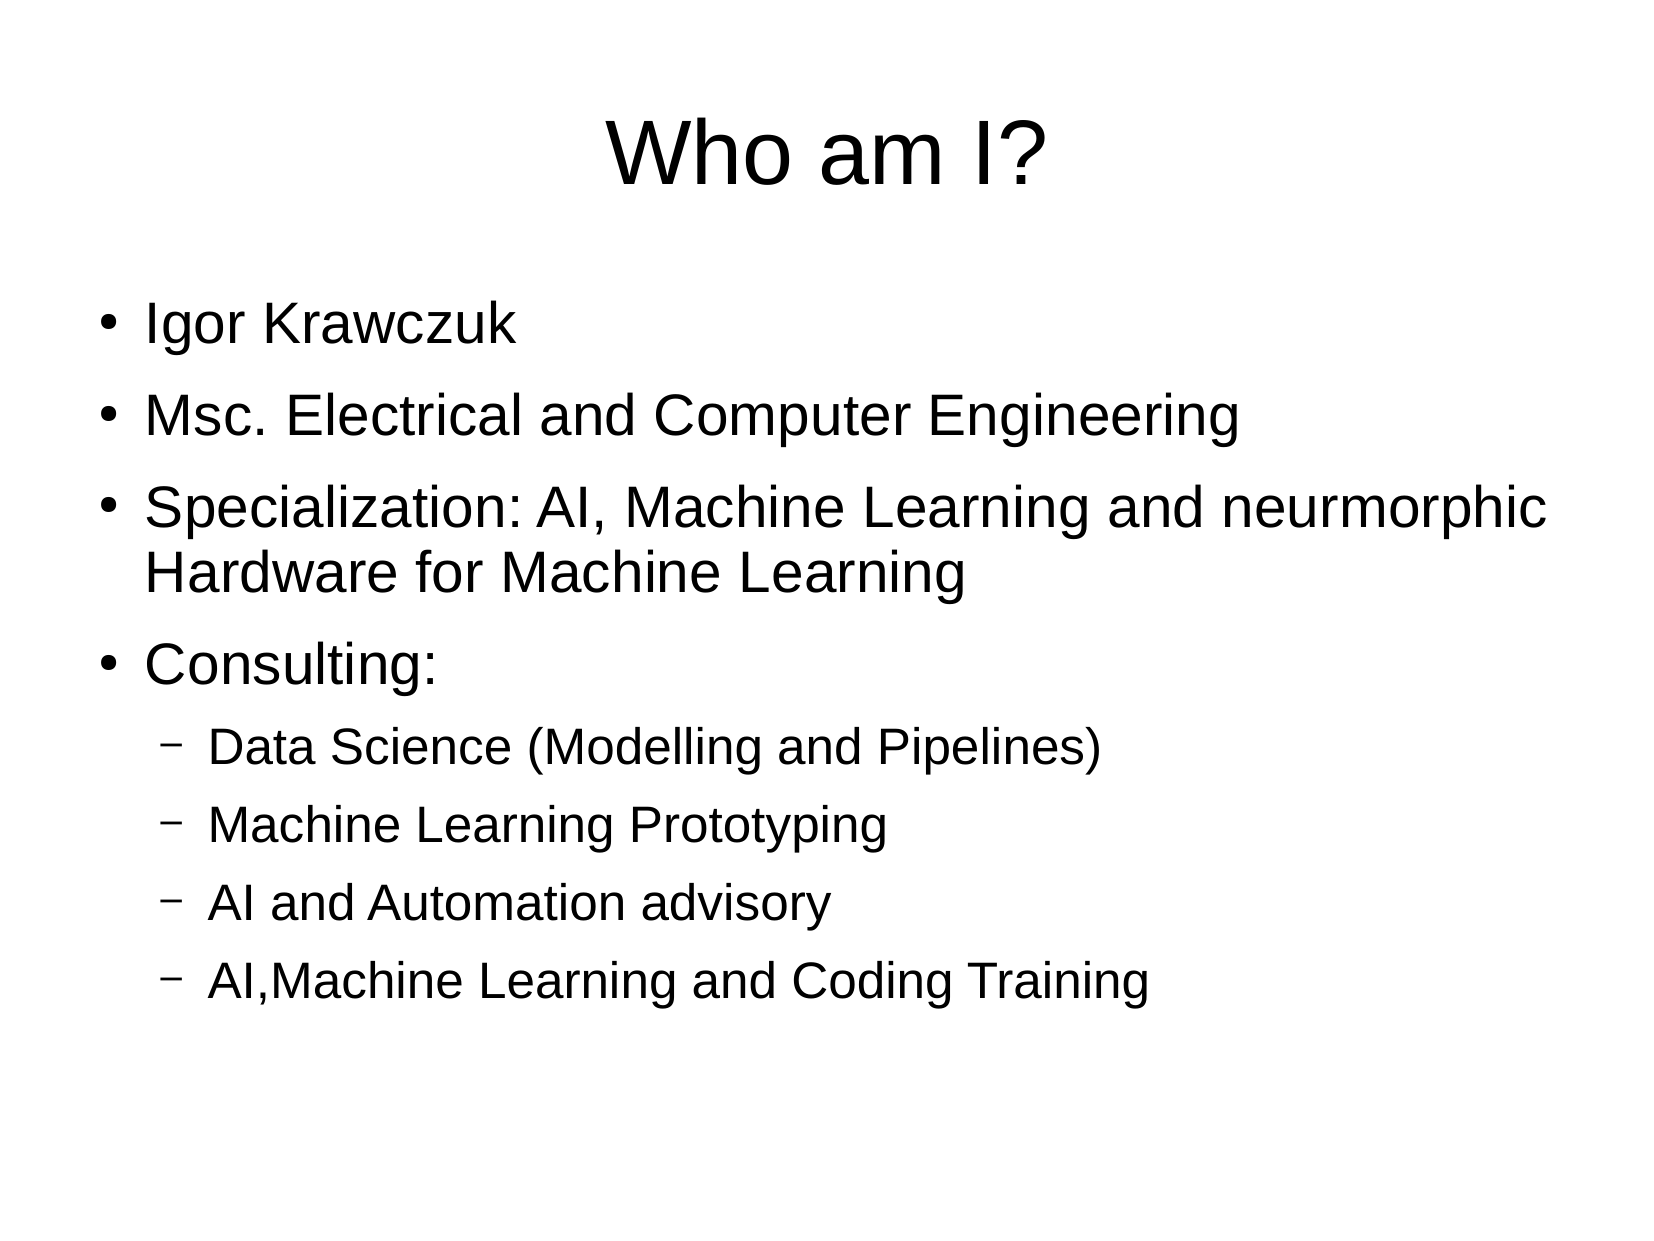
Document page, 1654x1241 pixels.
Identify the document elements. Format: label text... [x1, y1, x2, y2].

list Igor Krawczuk Msc. Electrical and Computer Engineering Specialization: AI, Machine Learning and neurmorphic Hardware for Machine Learning Consulting: Data Science (Modelling and Pipelines) Machine Learning Prototyping AI and Automation advisory AI,Machine Learning and Coding Training [82, 290, 1571, 1010]
title Who am I? [82, 49, 1571, 257]
